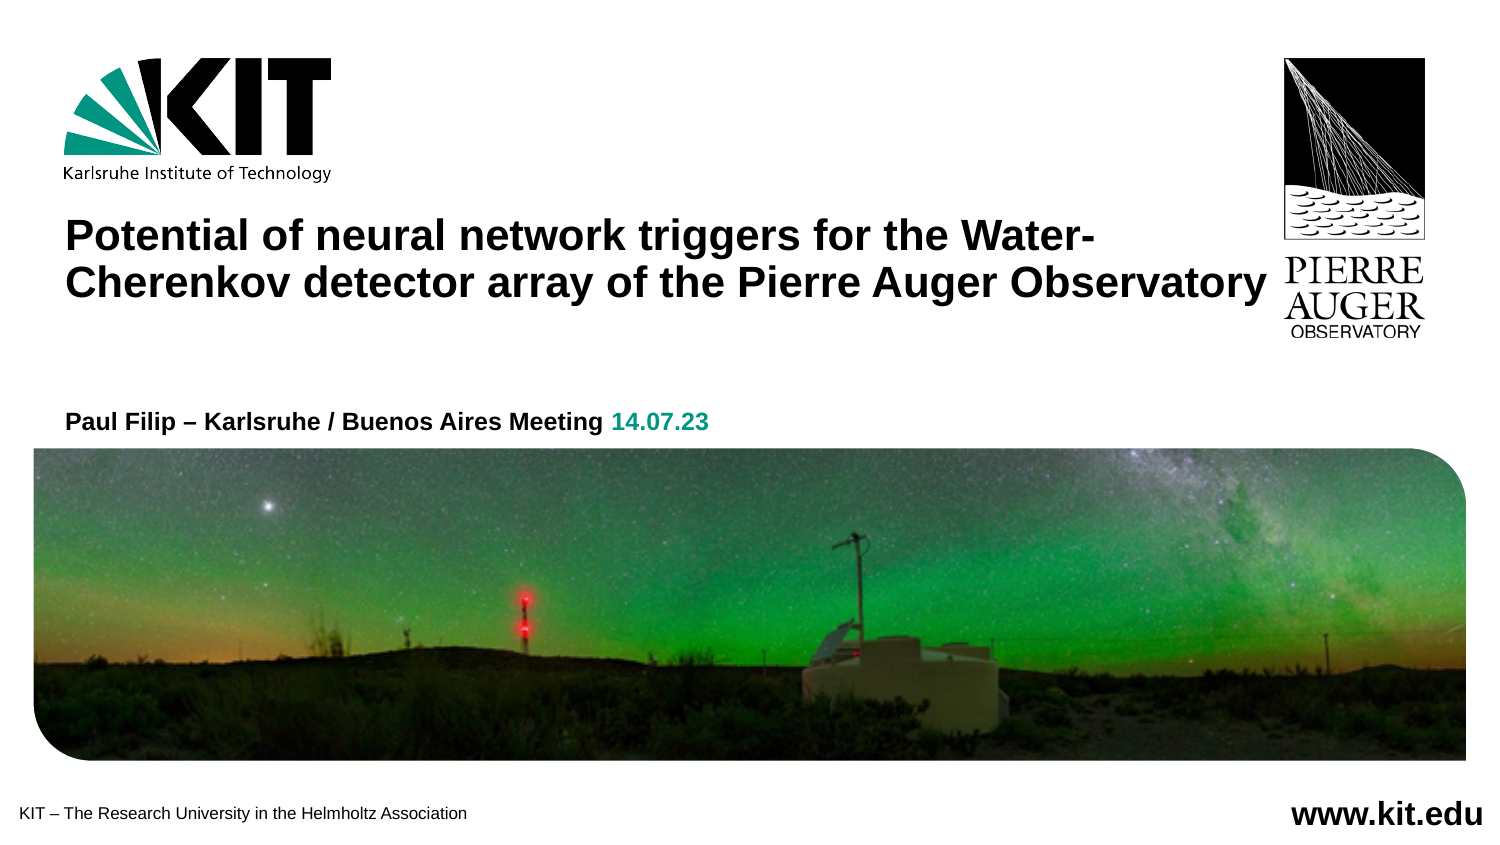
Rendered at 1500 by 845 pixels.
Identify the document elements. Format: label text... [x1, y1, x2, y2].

list Potential of neural network triggers for the Water-Cherenkov detector array of the Pierre Auger Observatory [64, 212, 1276, 317]
picture [34, 449, 1466, 760]
picture [1284, 58, 1425, 339]
picture [64, 58, 331, 183]
list Paul Filip – Karlsruhe / Buenos Aires Meeting 14.07.23 [64, 408, 1462, 478]
